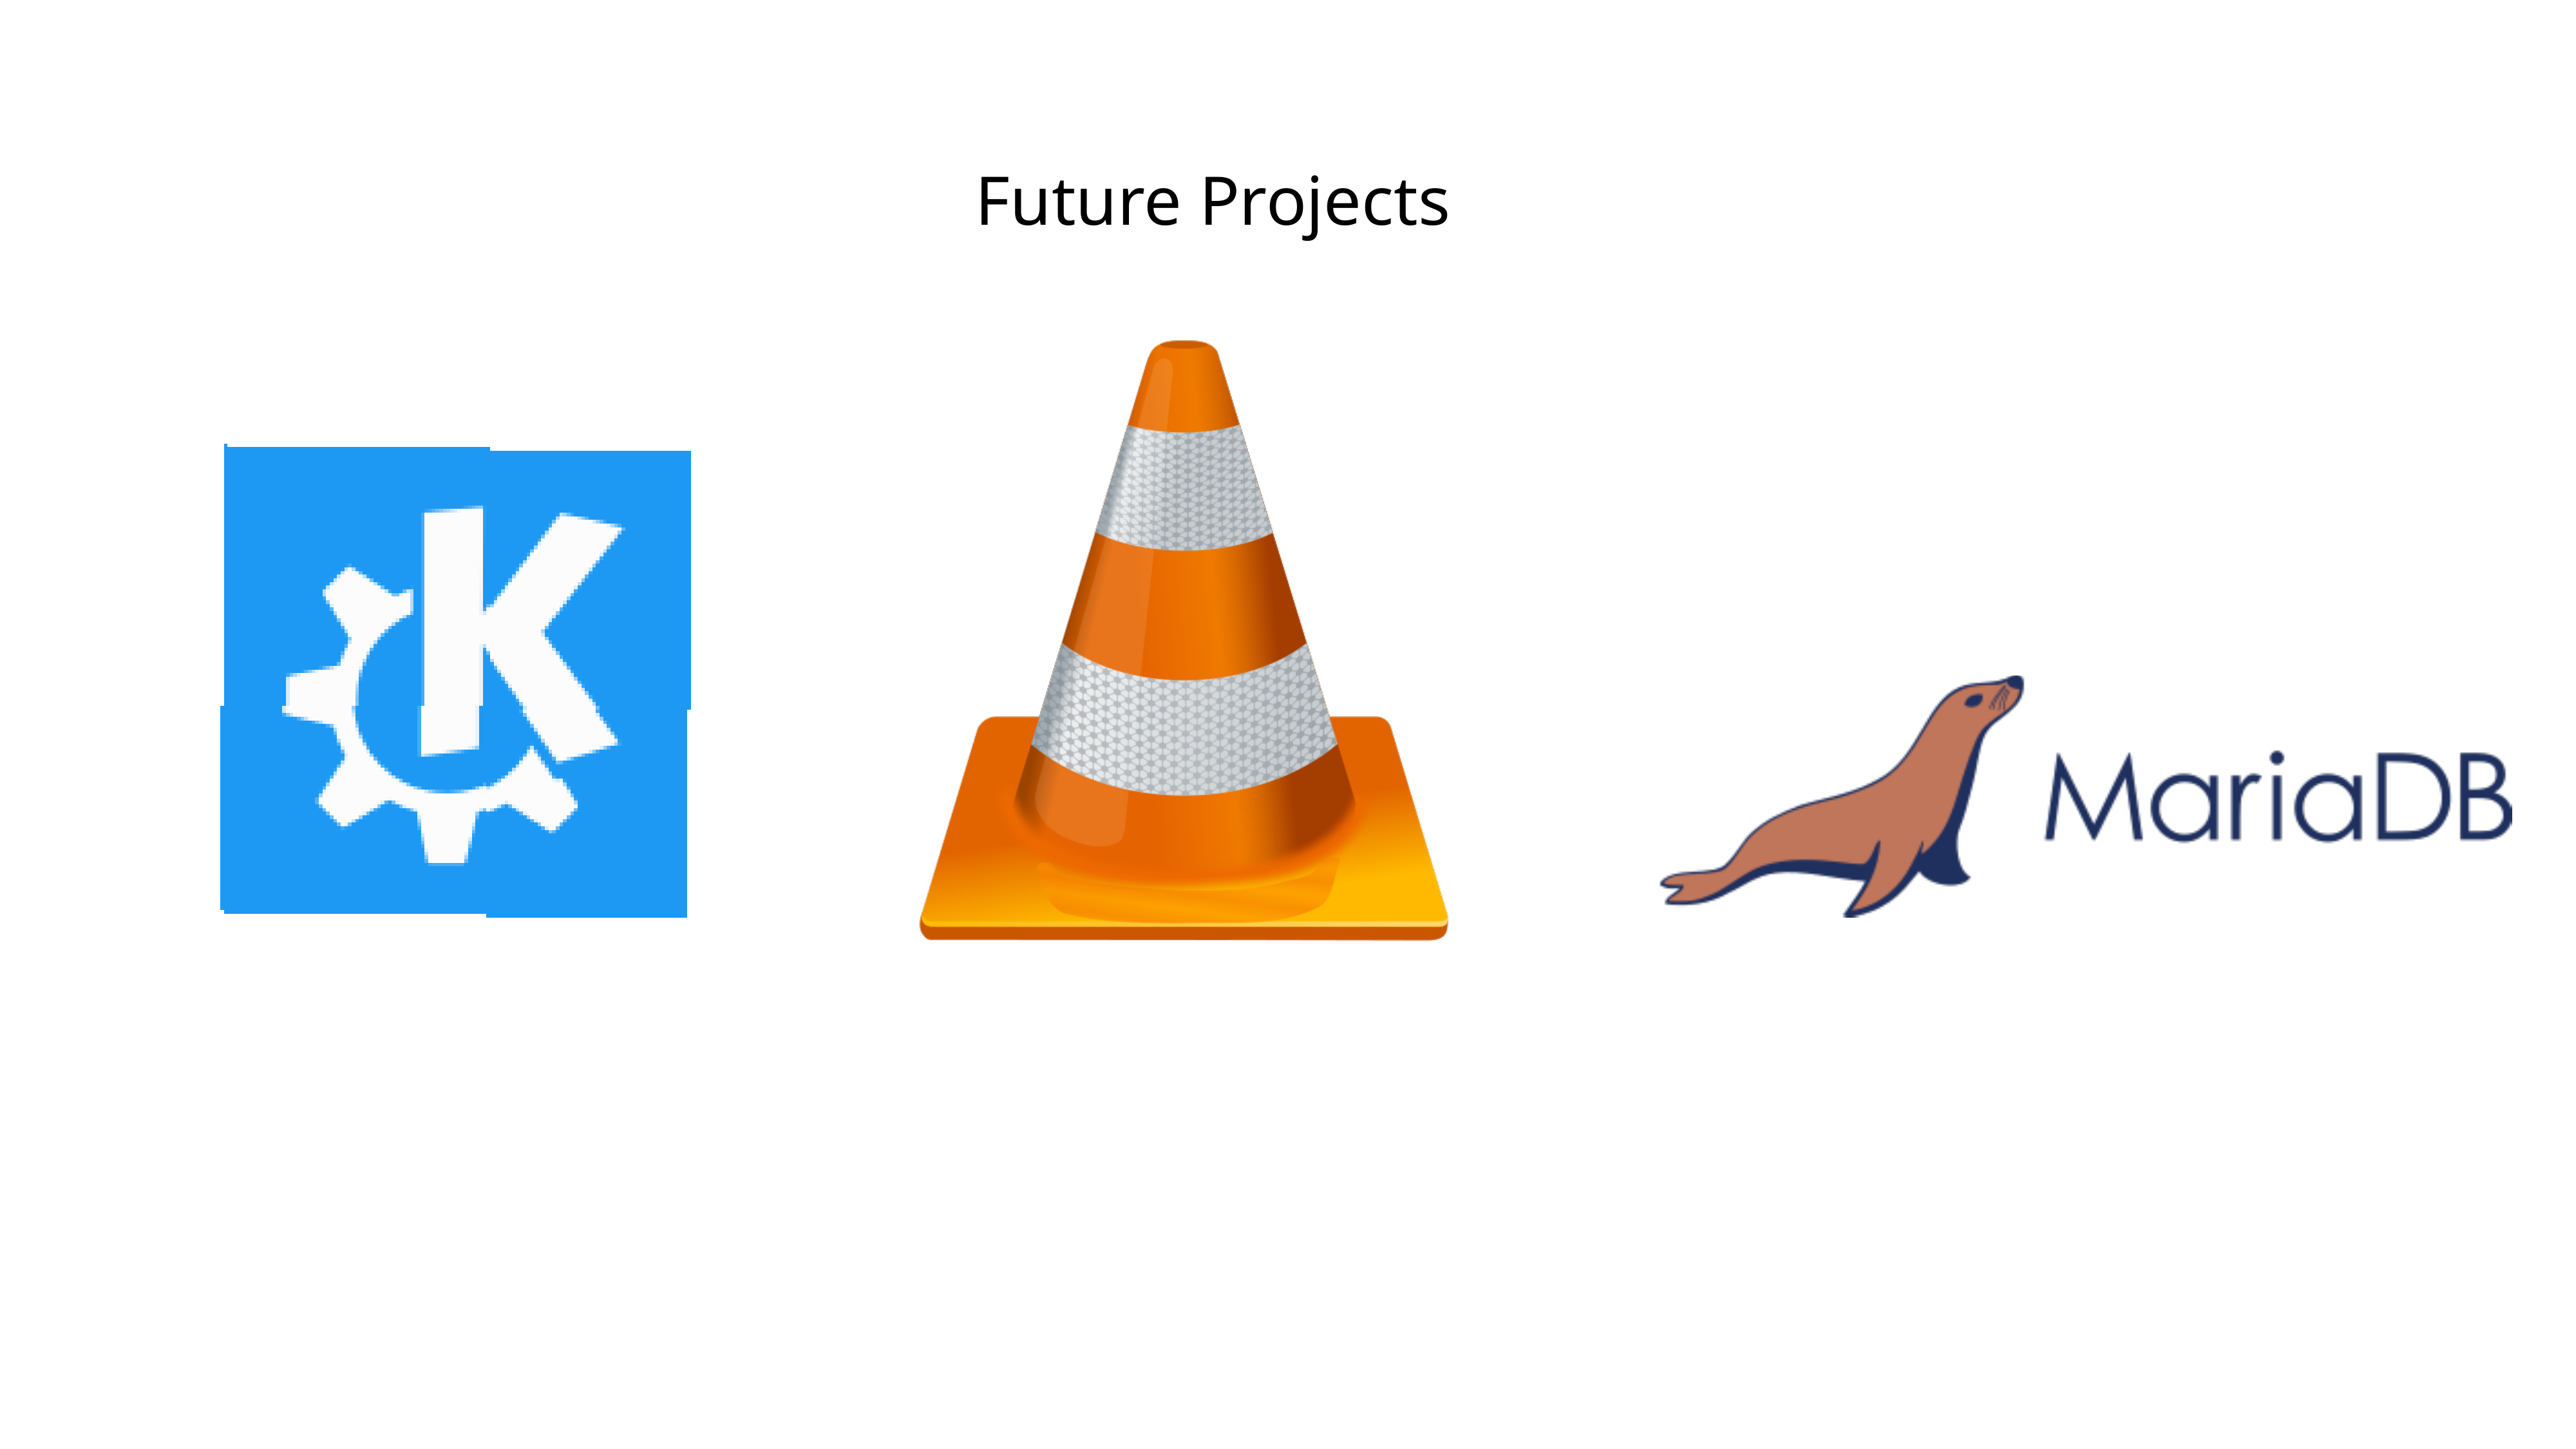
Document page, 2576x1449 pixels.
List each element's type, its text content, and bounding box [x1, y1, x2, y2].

picture [1660, 676, 2512, 918]
text_box Future Projects [966, 105, 1522, 290]
picture [217, 444, 691, 918]
picture [918, 339, 1450, 942]
